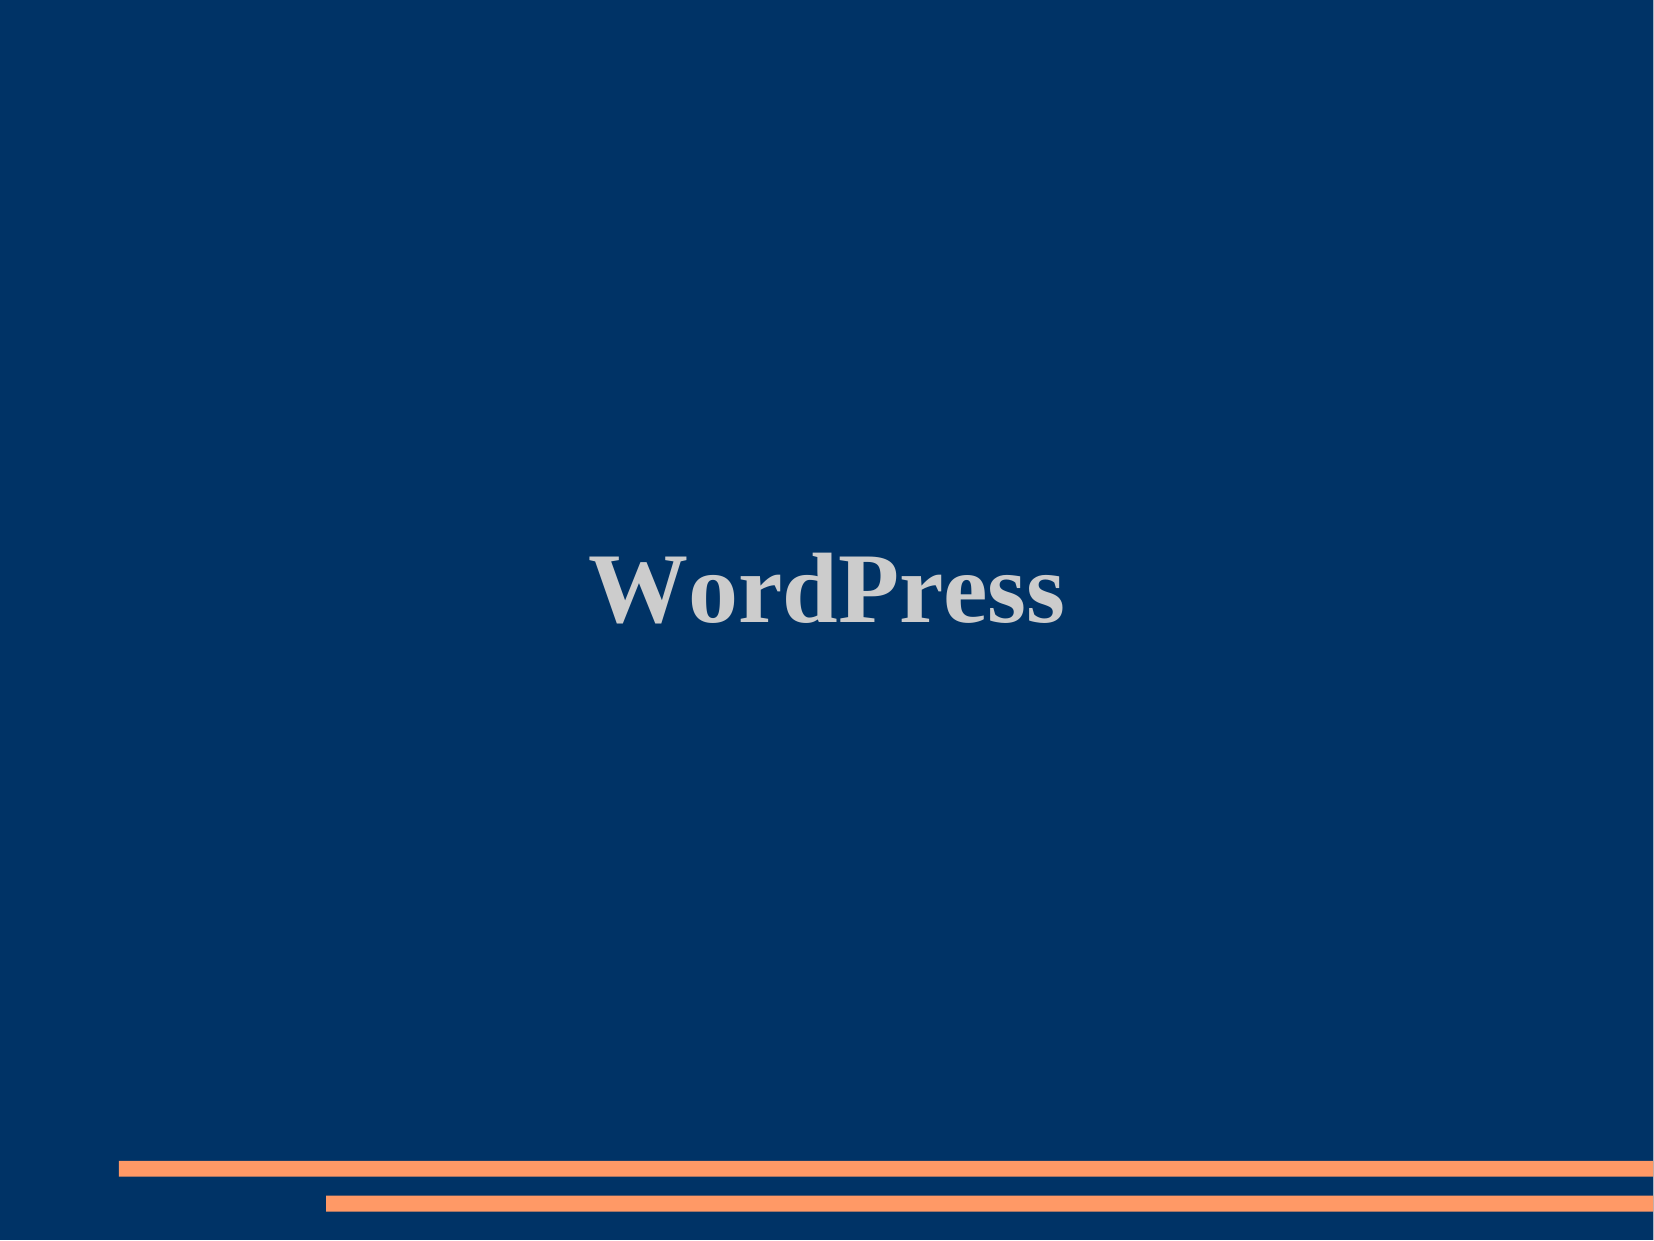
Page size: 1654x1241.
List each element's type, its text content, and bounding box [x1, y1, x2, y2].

subtitle WordPress [121, 46, 1534, 1132]
